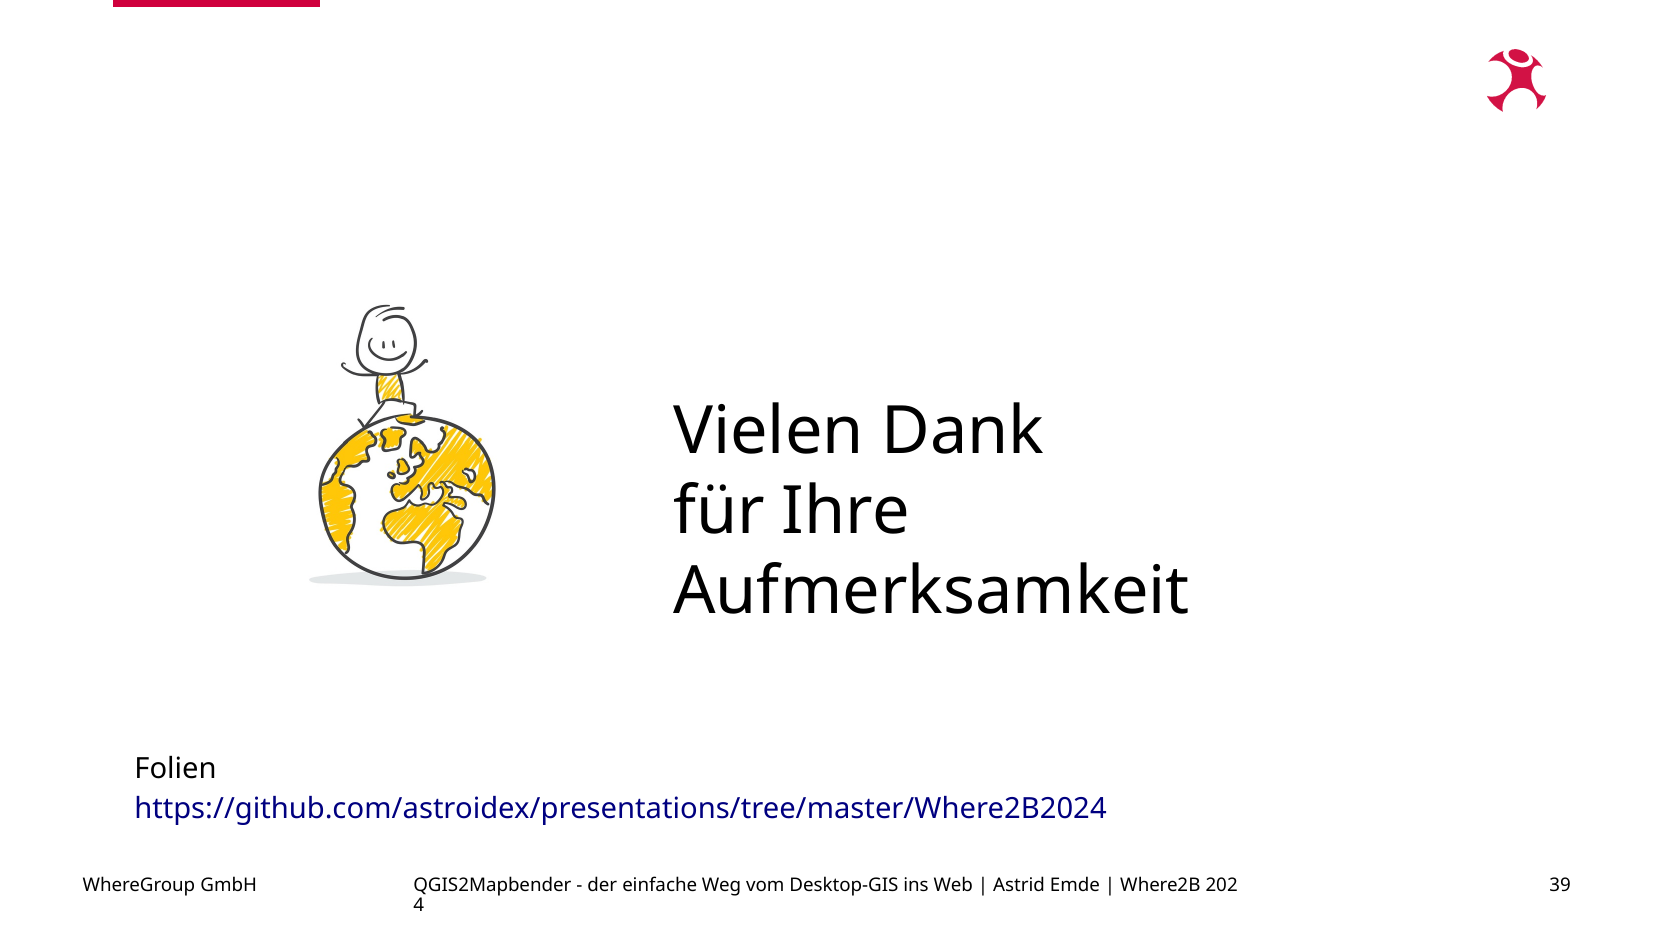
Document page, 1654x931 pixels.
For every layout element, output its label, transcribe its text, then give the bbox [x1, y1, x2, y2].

picture [1483, 49, 1554, 118]
text_box Vielen Dank für Ihre Aufmerksamkeit [673, 386, 1424, 627]
picture [96, 270, 709, 615]
text_box Folien https://github.com/astroidex/presentations/tree/master/Where2B2024 [119, 740, 1508, 905]
